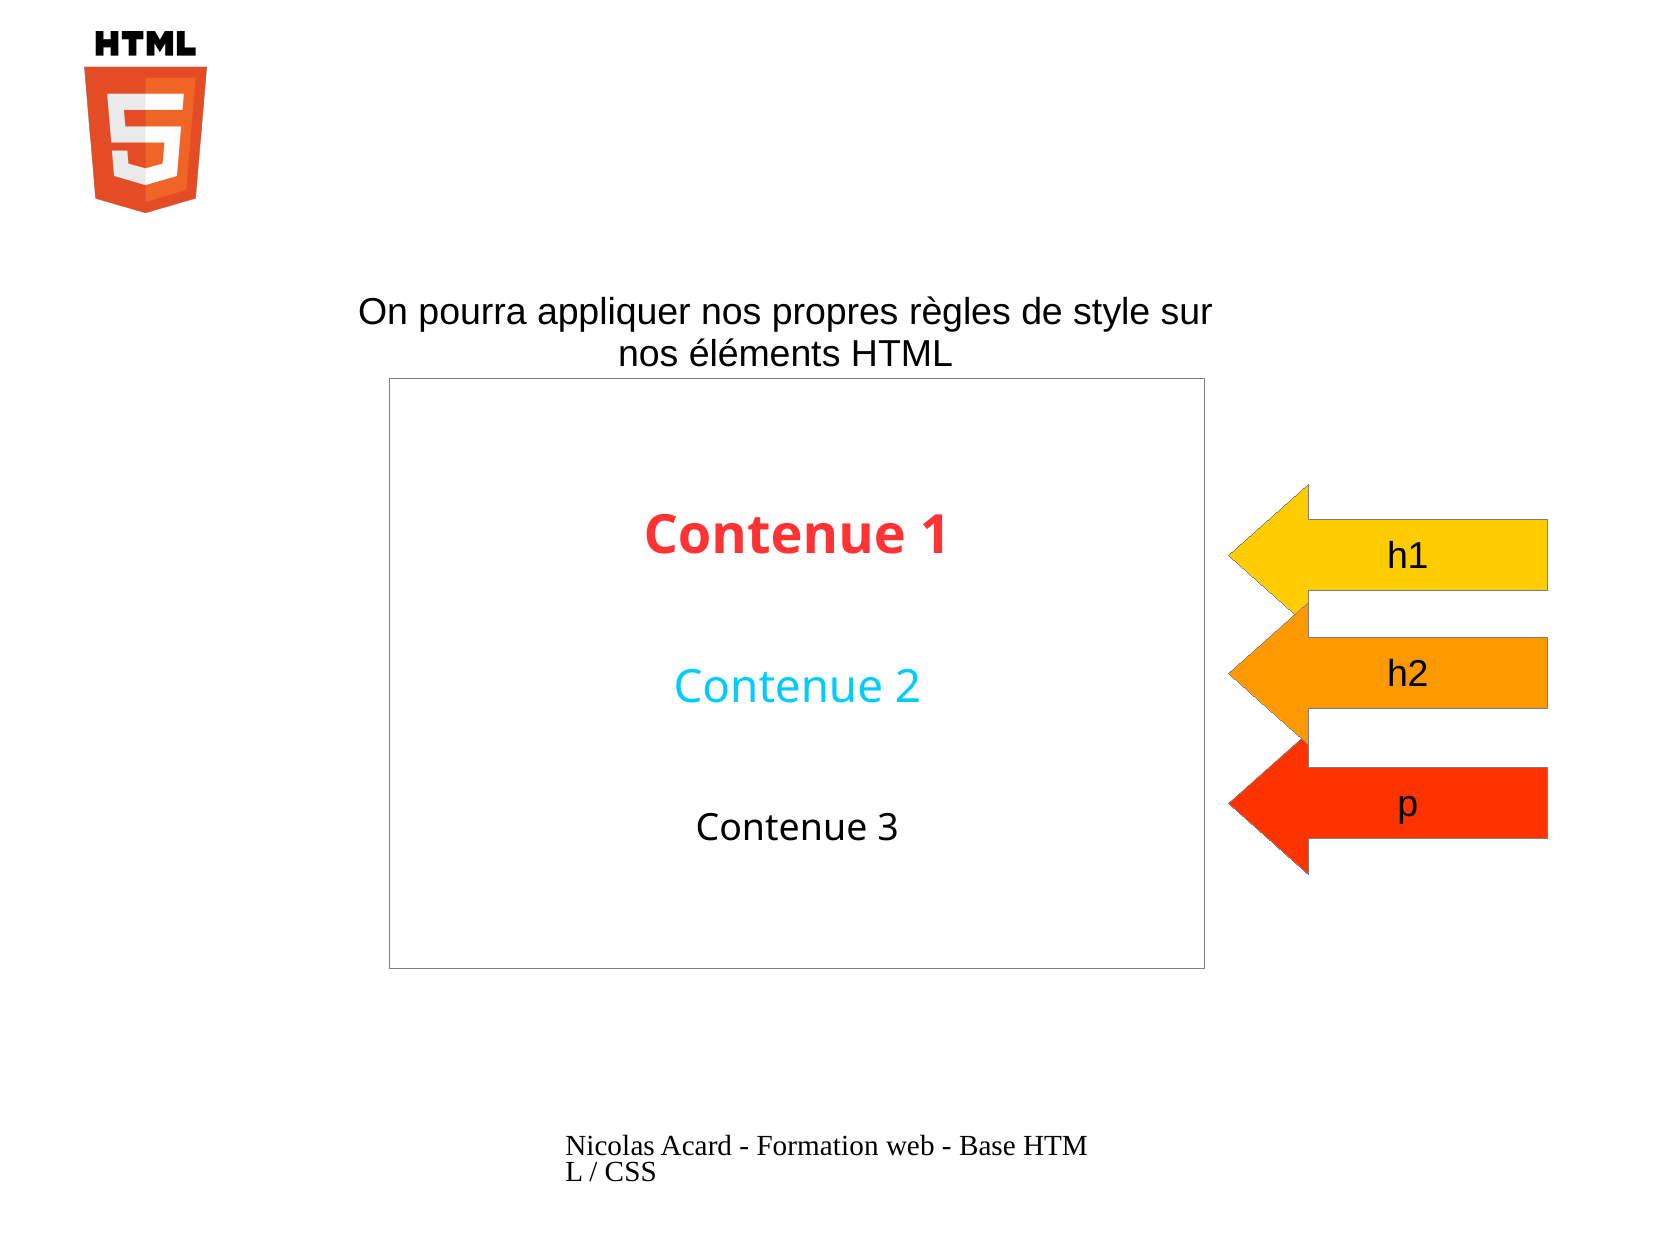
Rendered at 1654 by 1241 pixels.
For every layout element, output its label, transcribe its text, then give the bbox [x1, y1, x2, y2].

text_box Contenue 1 Contenue 2 Contenue 3 [389, 383, 1205, 969]
text_box h1 [1228, 484, 1548, 614]
text_box On pourra appliquer nos propres règles de style sur nos éléments HTML [319, 283, 1253, 383]
text_box h2 [1228, 602, 1548, 745]
text_box p [1228, 738, 1548, 875]
picture [59, 31, 232, 213]
